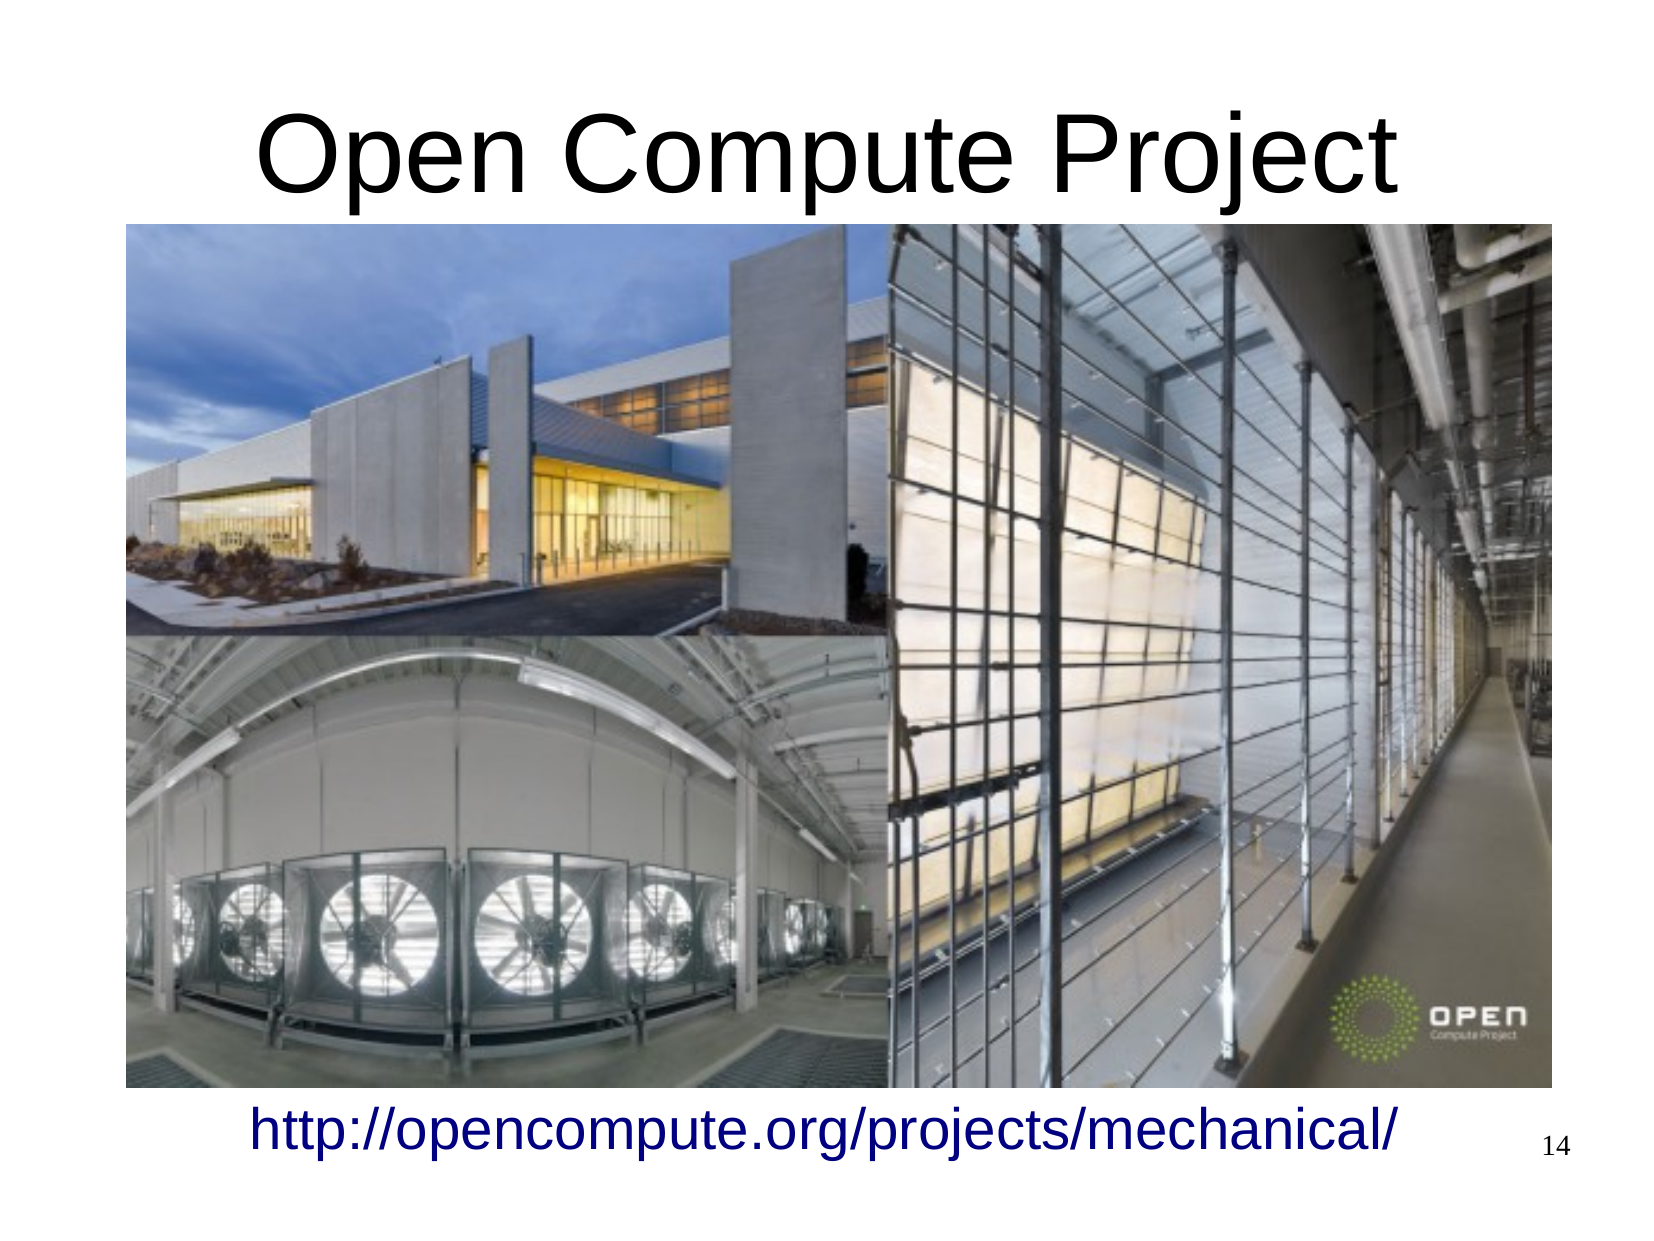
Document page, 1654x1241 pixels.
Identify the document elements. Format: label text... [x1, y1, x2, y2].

picture [126, 224, 1552, 1088]
title Open Compute Project [82, 49, 1571, 257]
text_box http://opencompute.org/projects/mechanical/ [112, 1089, 1538, 1170]
